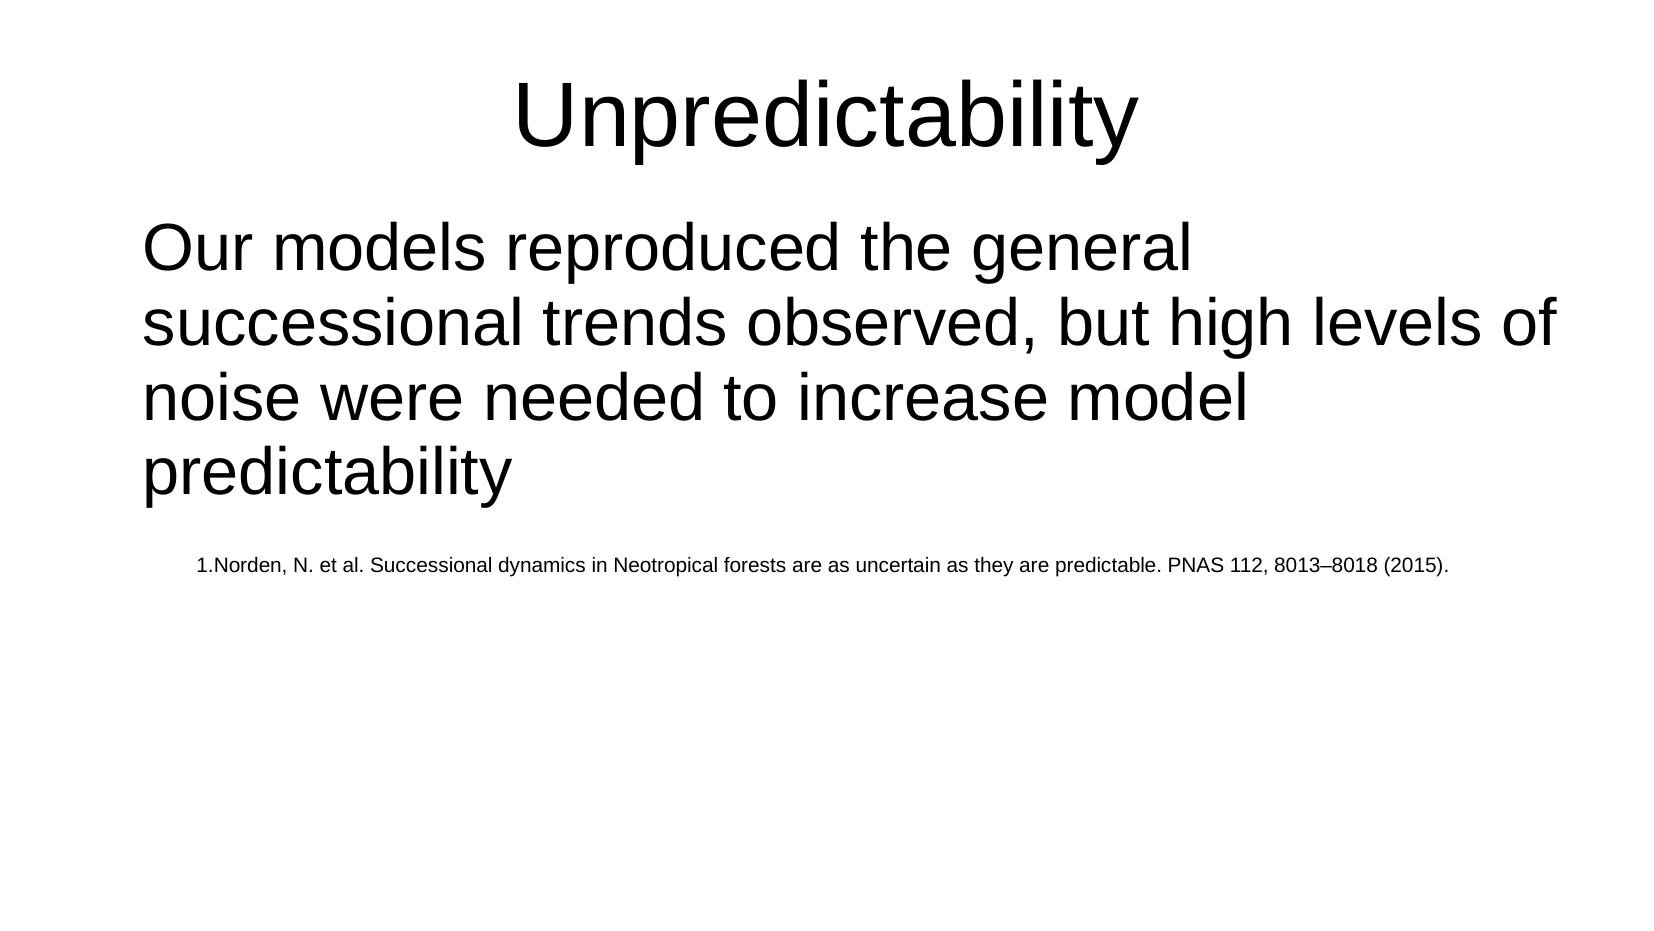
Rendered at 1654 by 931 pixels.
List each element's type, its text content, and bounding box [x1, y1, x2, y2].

text_box 1.Norden, N. et al. Successional dynamics in Neotropical forests are as uncertain as they are predictable. PNAS 112, 8013–8018 (2015). [181, 546, 1471, 586]
list Our models reproduced the general successional trends observed, but high levels of noise were needed to increase model predictability [71, 210, 1561, 750]
title Unpredictability [82, 37, 1571, 193]
